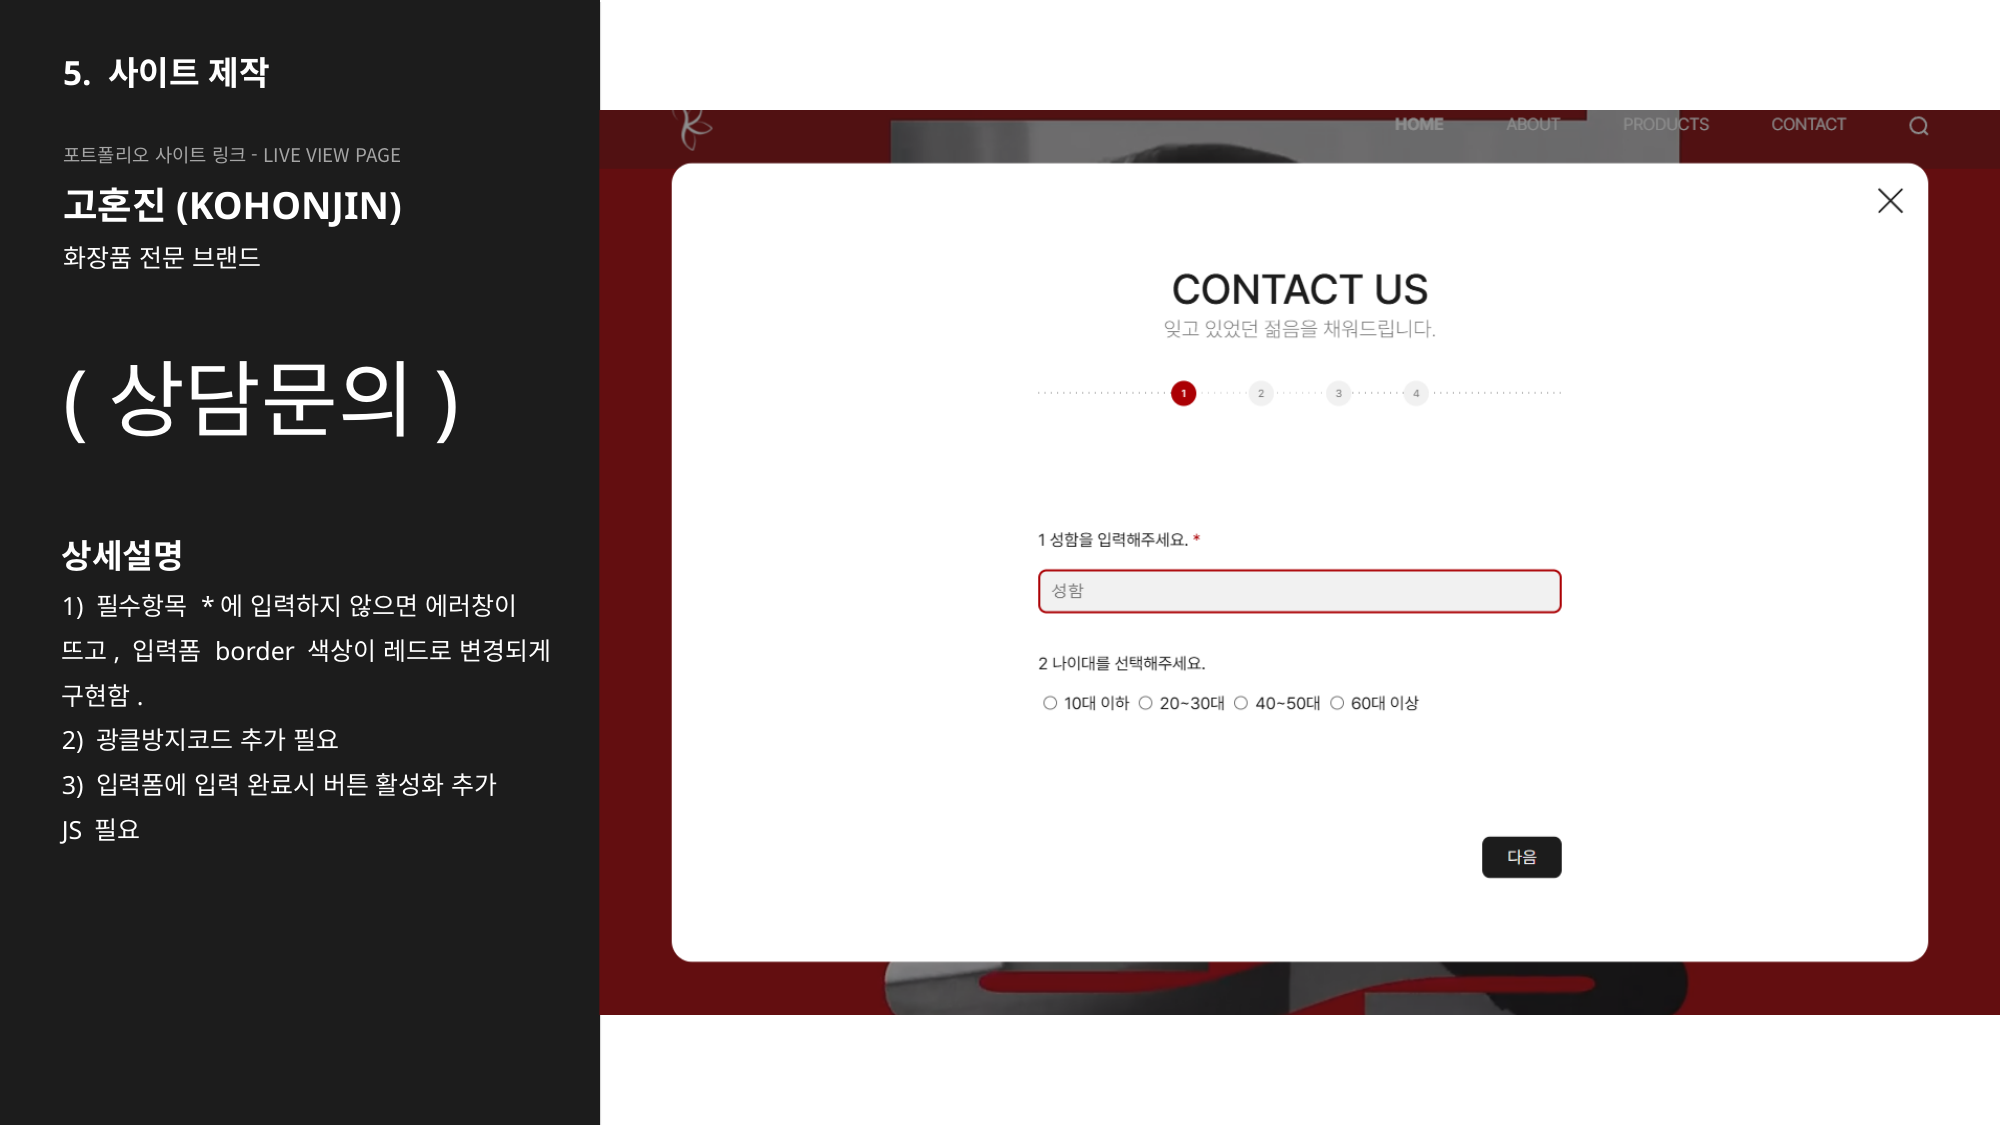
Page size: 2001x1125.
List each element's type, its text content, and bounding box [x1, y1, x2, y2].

text_box 상세설명 1) 필수항목 *에 입력하지 않으면 에러창이 뜨고, 입력폼 border 색상이 레드로 변경되게 구현함. 2) 광클방지코드 추가 필요 3) 입력폼에 입력 완료시 버튼 활성화 추가 JS 필요 [46, 507, 577, 857]
picture [599, 110, 2000, 1015]
text_box 5. 사이트 제작 [48, 44, 579, 101]
text_box (상담문의) [48, 339, 579, 456]
text_box [0, 0, 600, 1125]
text_box 포트폴리오 사이트 링크 - LIVE VIEW PAGE [48, 136, 579, 174]
text_box 고혼진(KOHONJIN) 화장품 전문 브랜드 [48, 174, 579, 276]
